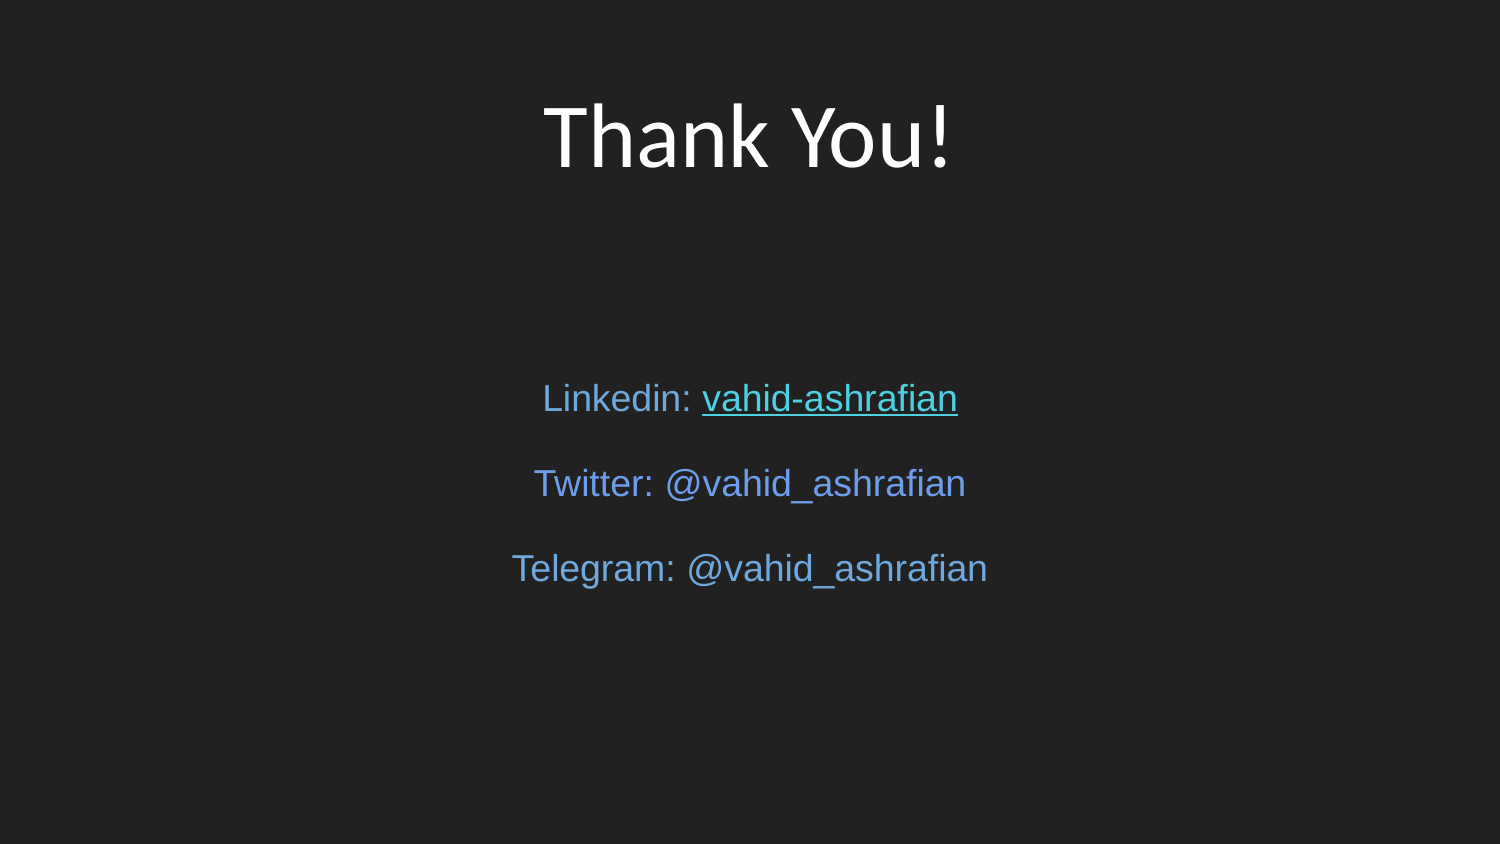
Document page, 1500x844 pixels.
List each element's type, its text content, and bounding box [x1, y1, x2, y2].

list Linkedin: vahid-ashrafian Twitter: @vahid_ashrafian Telegram: @vahid_ashrafian [51, 189, 1449, 750]
title Thank You! [51, 72, 1449, 167]
